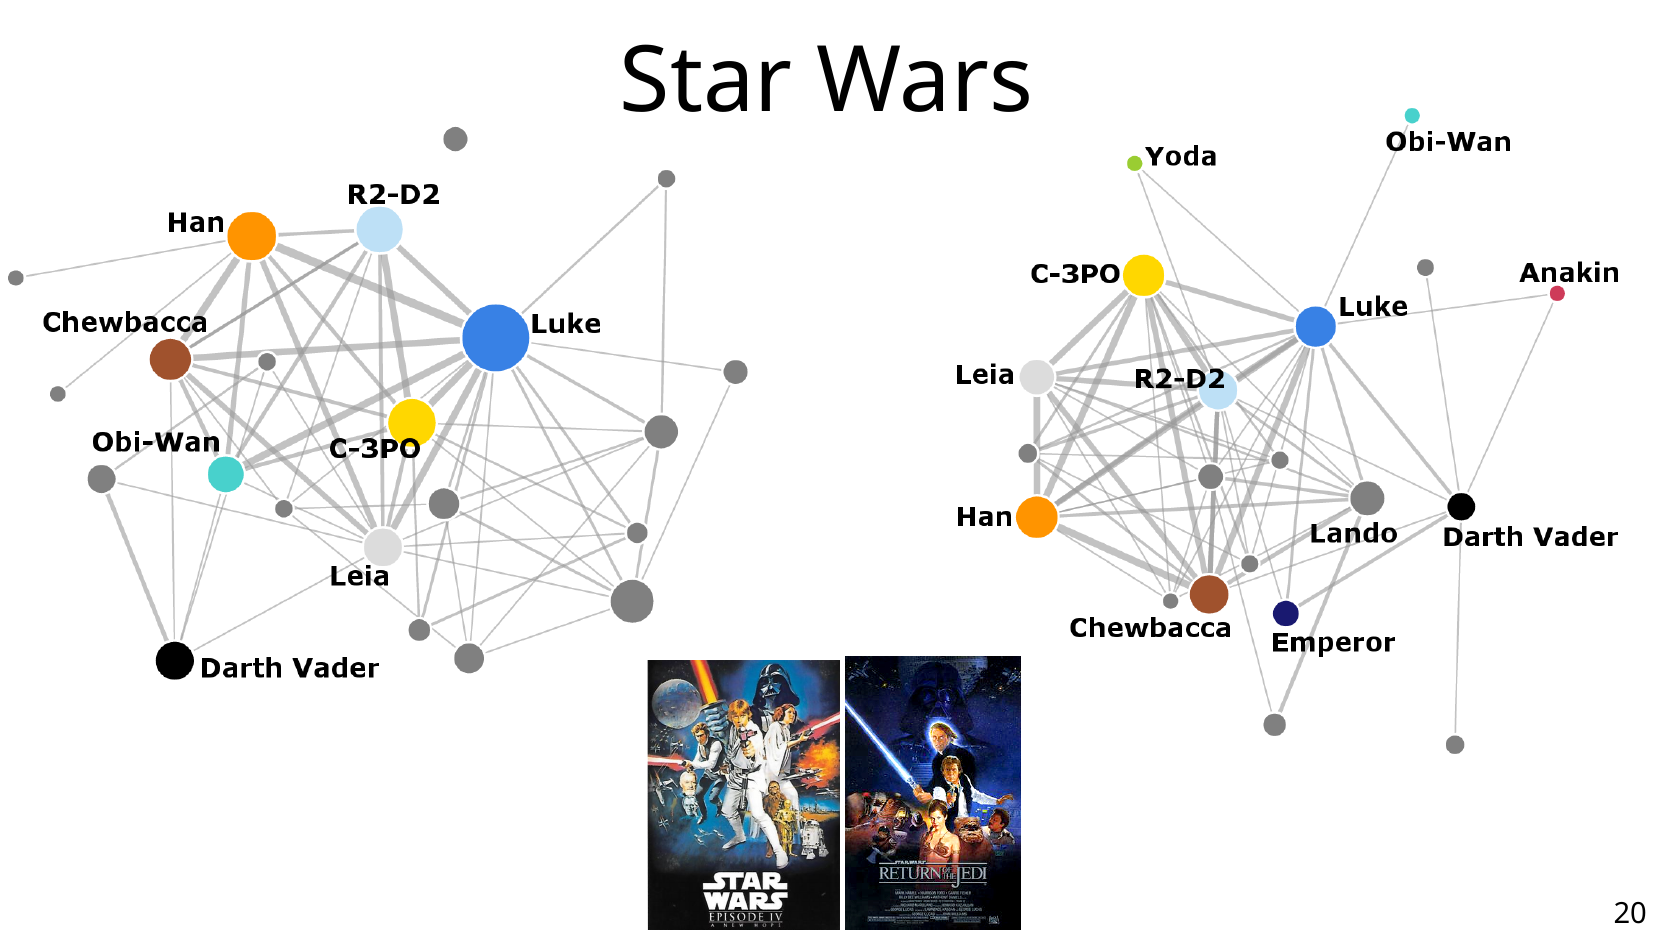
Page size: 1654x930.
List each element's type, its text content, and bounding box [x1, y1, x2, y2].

picture [845, 93, 1649, 930]
title Star Wars [82, 1, 1571, 151]
picture [0, 107, 840, 930]
